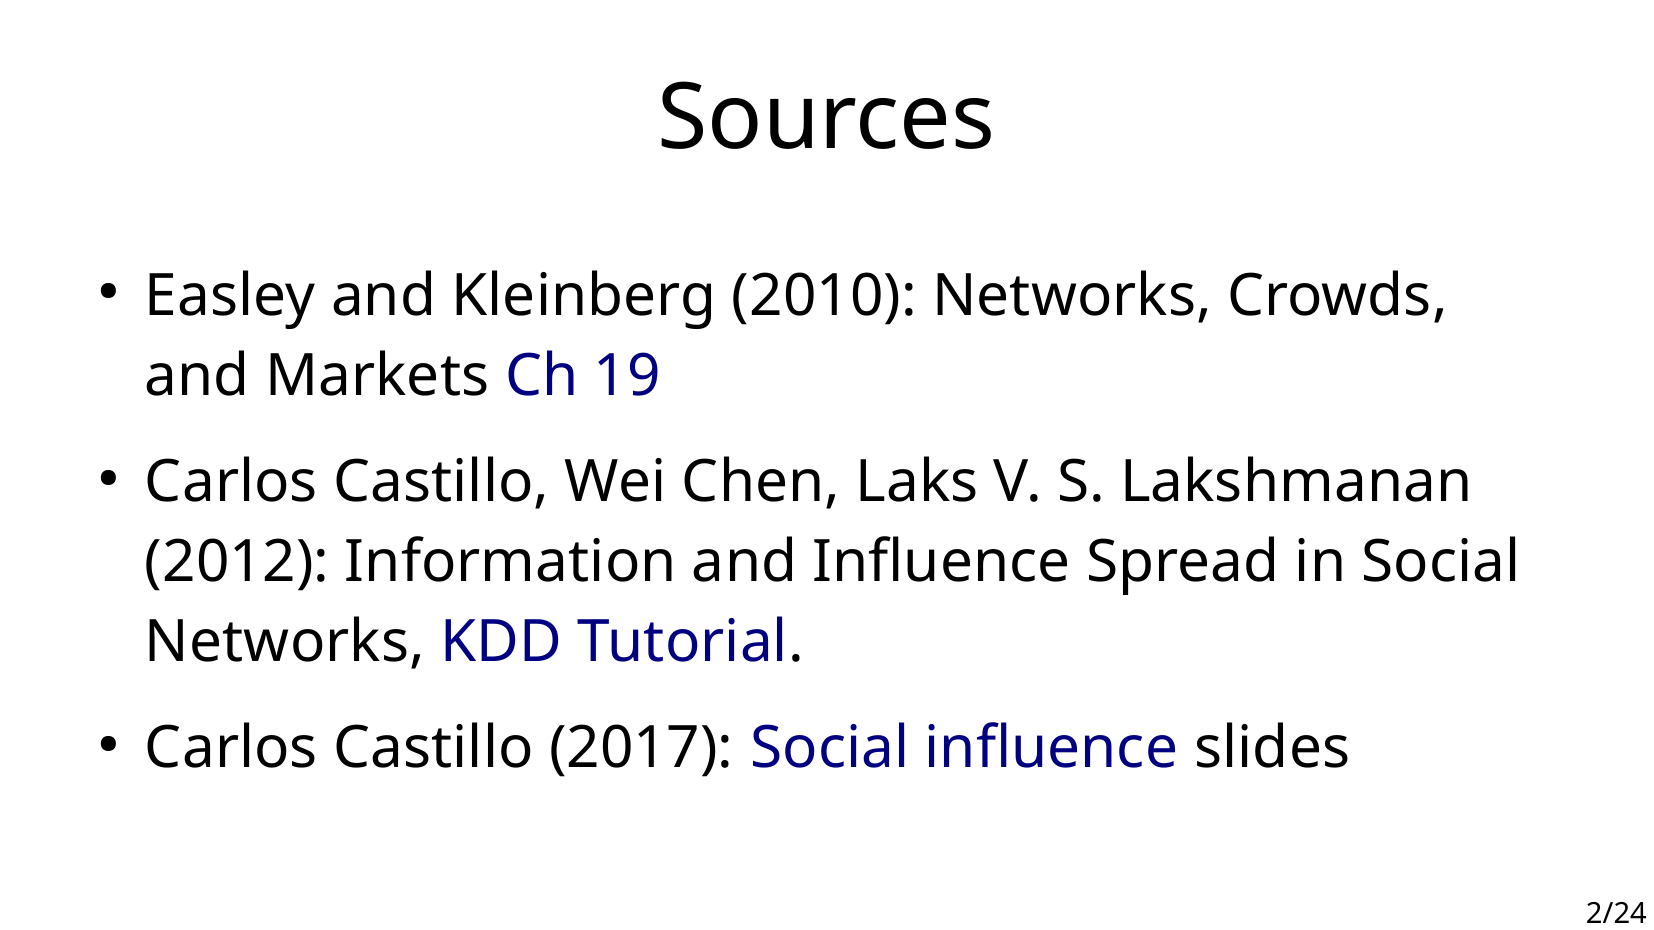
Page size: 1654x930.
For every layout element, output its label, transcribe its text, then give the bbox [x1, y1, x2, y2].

title Sources [82, 1, 1571, 225]
list Easley and Kleinberg (2010): Networks, Crowds, and Markets Ch 19 Carlos Castillo, Wei Chen, Laks V. S. Lakshmanan (2012): Information and Influence Spread in Social Networks, KDD Tutorial. Carlos Castillo (2017): Social influence slides [82, 252, 1571, 793]
